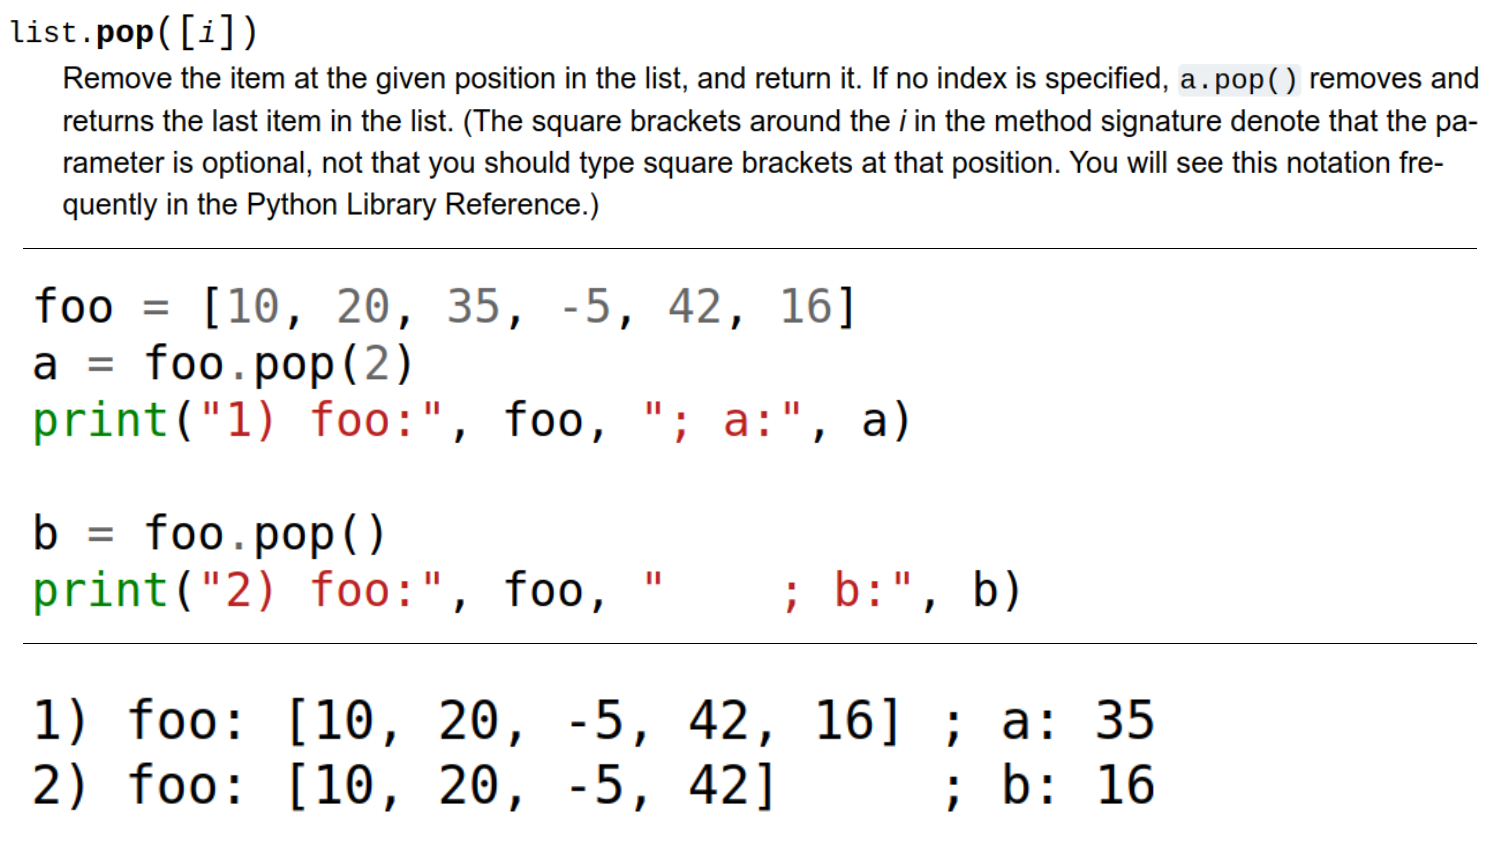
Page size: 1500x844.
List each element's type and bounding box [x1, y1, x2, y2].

picture [23, 273, 1028, 627]
picture [0, 4, 1500, 225]
picture [23, 684, 1166, 826]
